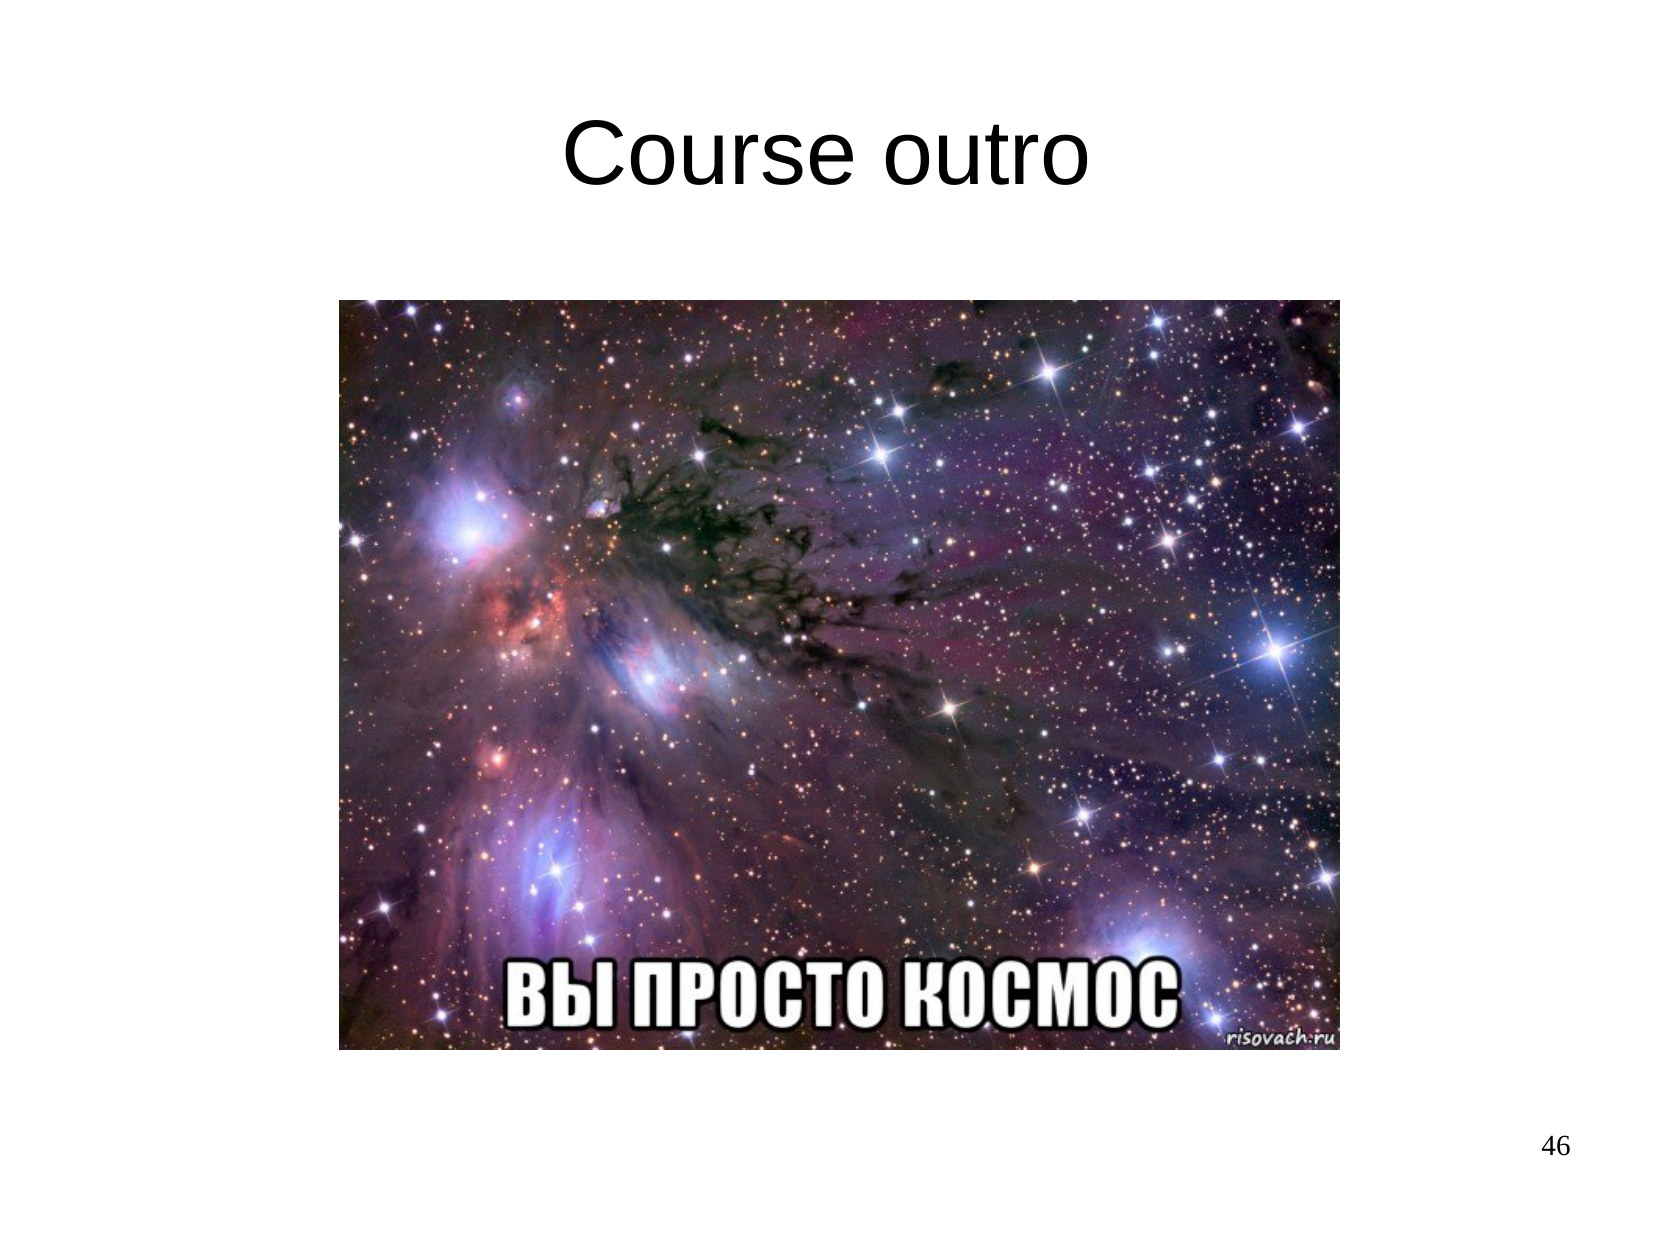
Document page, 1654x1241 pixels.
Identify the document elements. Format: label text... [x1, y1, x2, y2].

picture [339, 300, 1340, 1051]
title Course outro [82, 49, 1571, 257]
